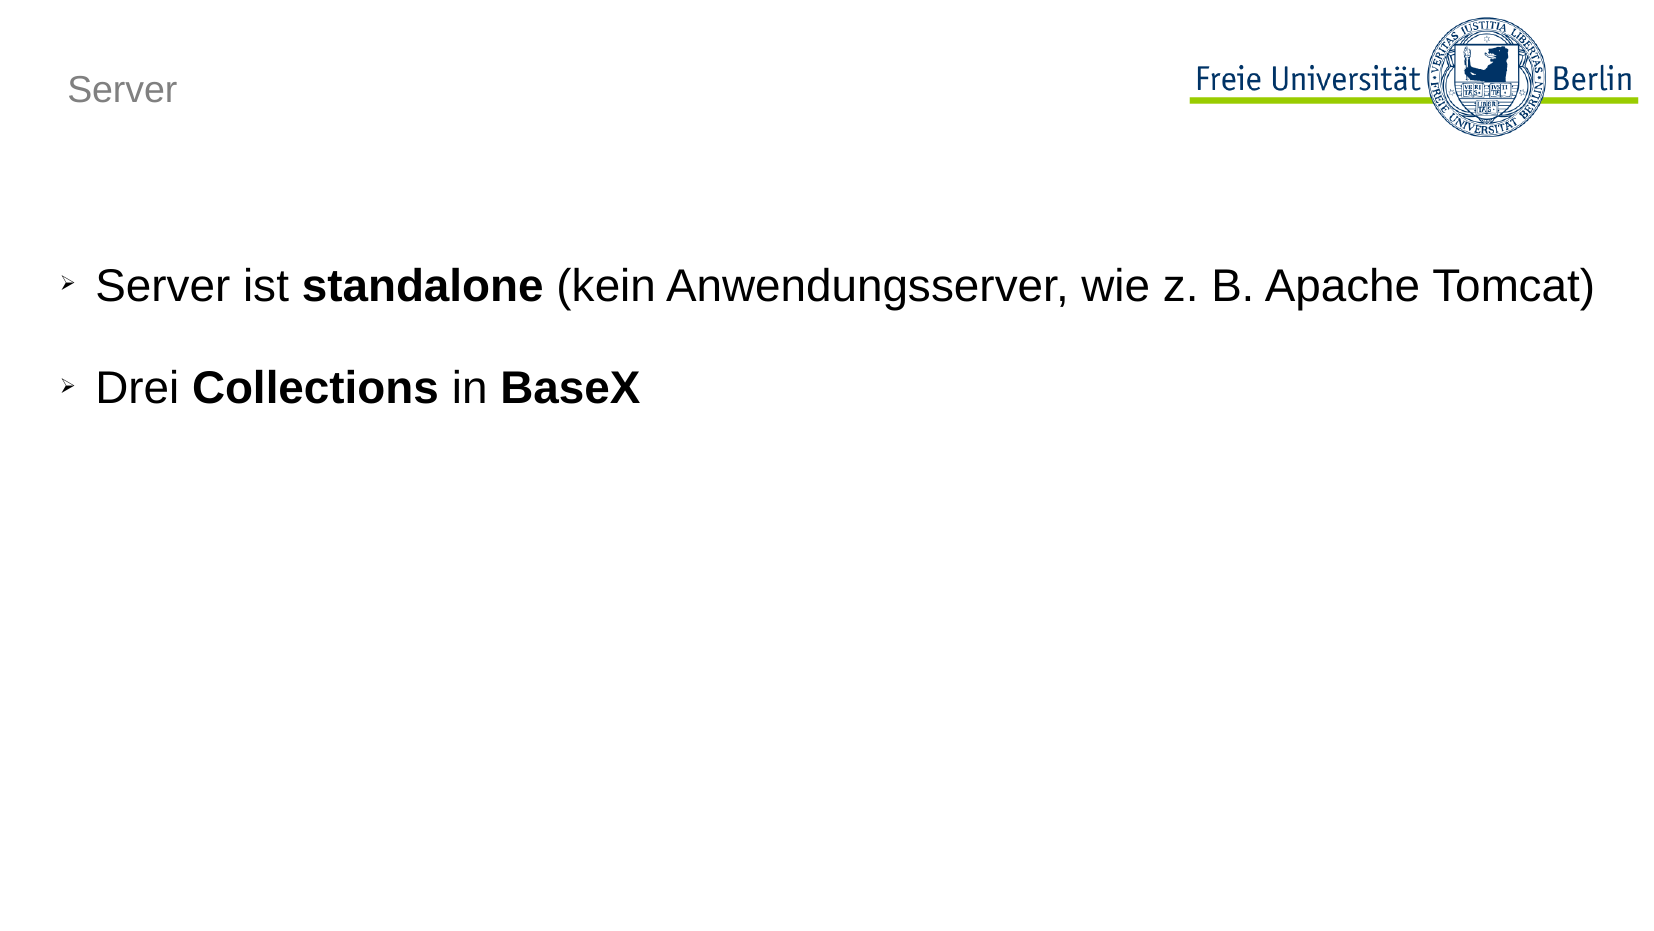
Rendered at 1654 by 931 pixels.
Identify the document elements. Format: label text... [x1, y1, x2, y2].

text_box Server ist standalone (kein Anwendungsserver, wie z. B. Apache Tomcat) Drei Collections in BaseX [45, 252, 1609, 422]
picture [1185, 11, 1642, 142]
text_box Server [52, 61, 193, 119]
